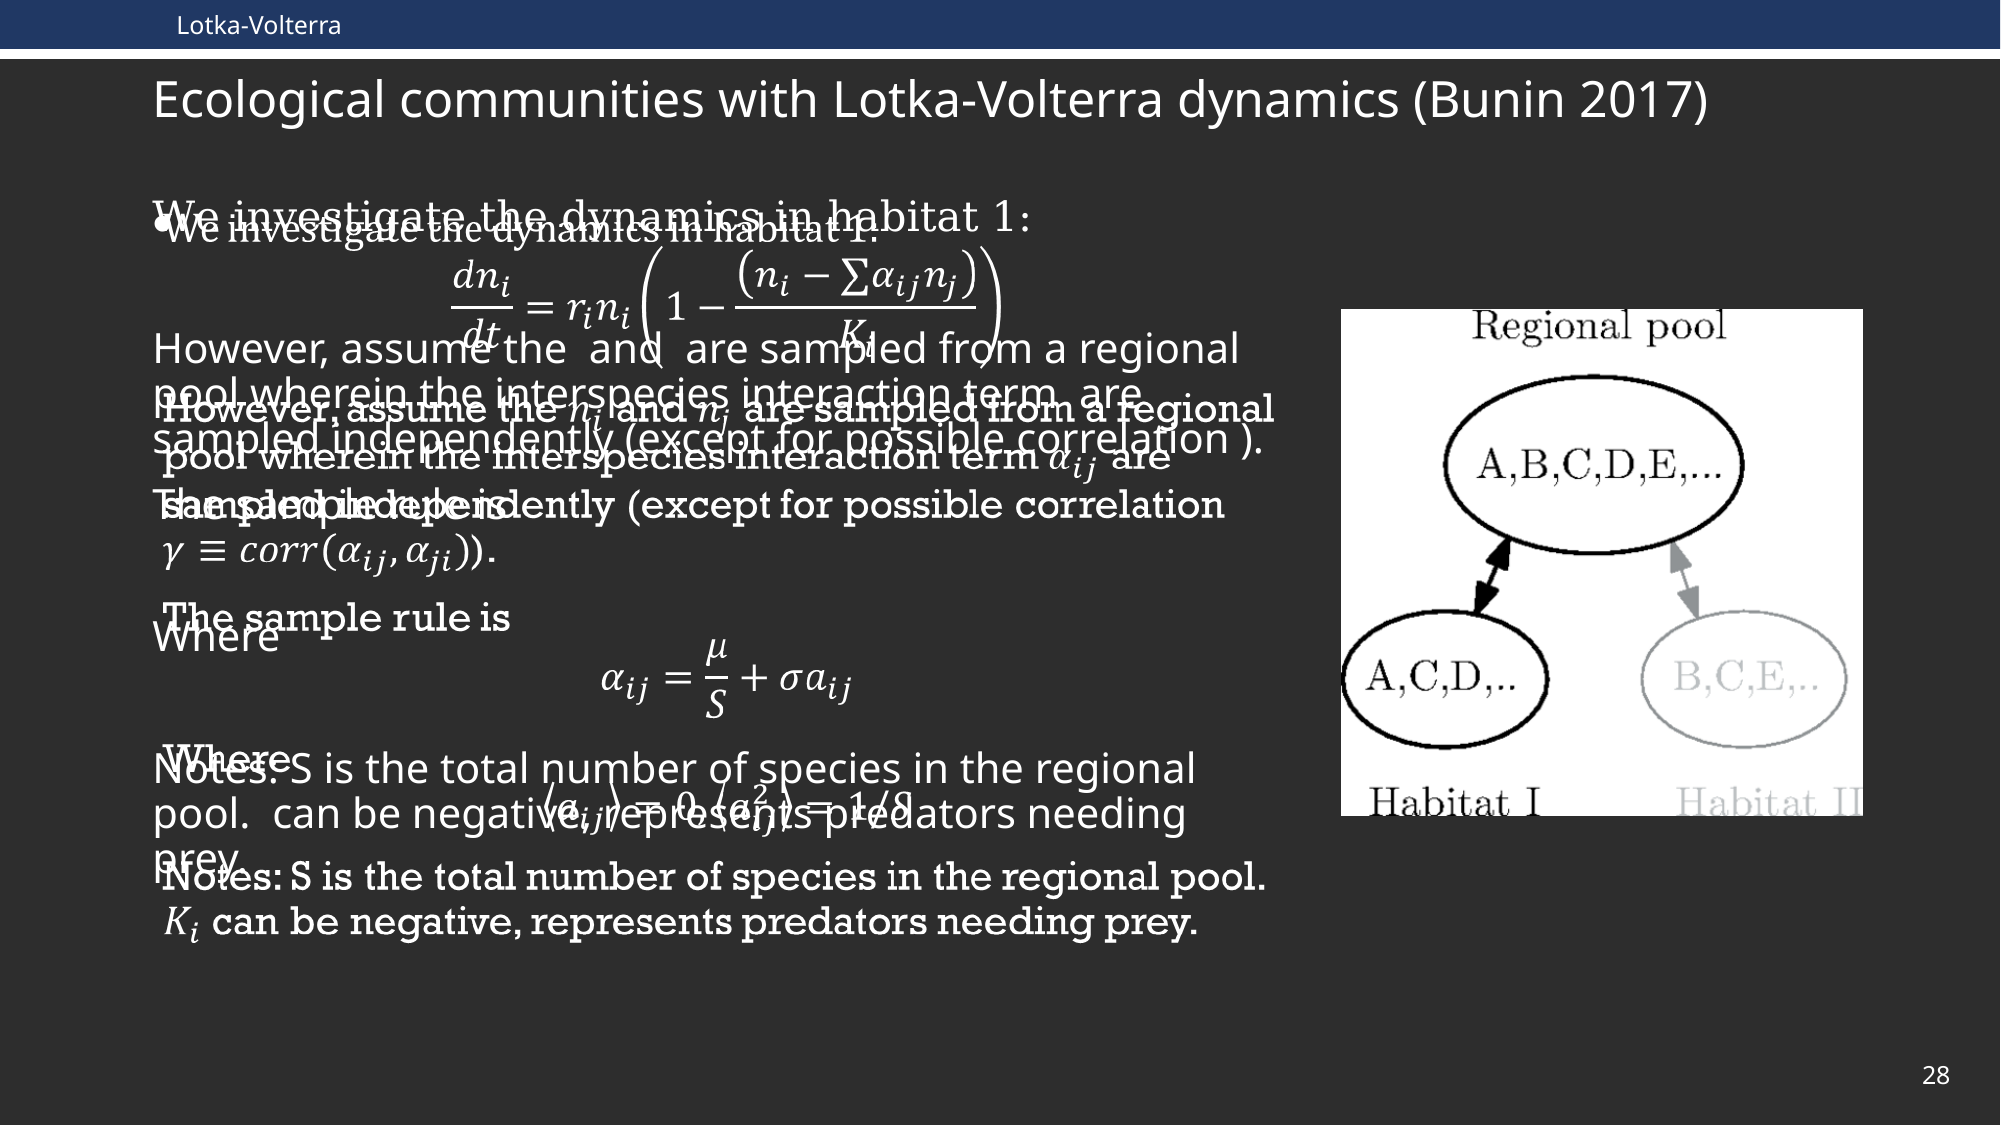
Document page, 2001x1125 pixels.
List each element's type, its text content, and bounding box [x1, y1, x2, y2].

list [137, 188, 1310, 1028]
slide_number <number> [1515, 1046, 1966, 1107]
title Ecological communities with Lotka-Volterra dynamics (Bunin 2017) [137, 59, 1863, 169]
picture [1341, 309, 1863, 816]
footer Lotka-Volterra [0, 0, 519, 51]
